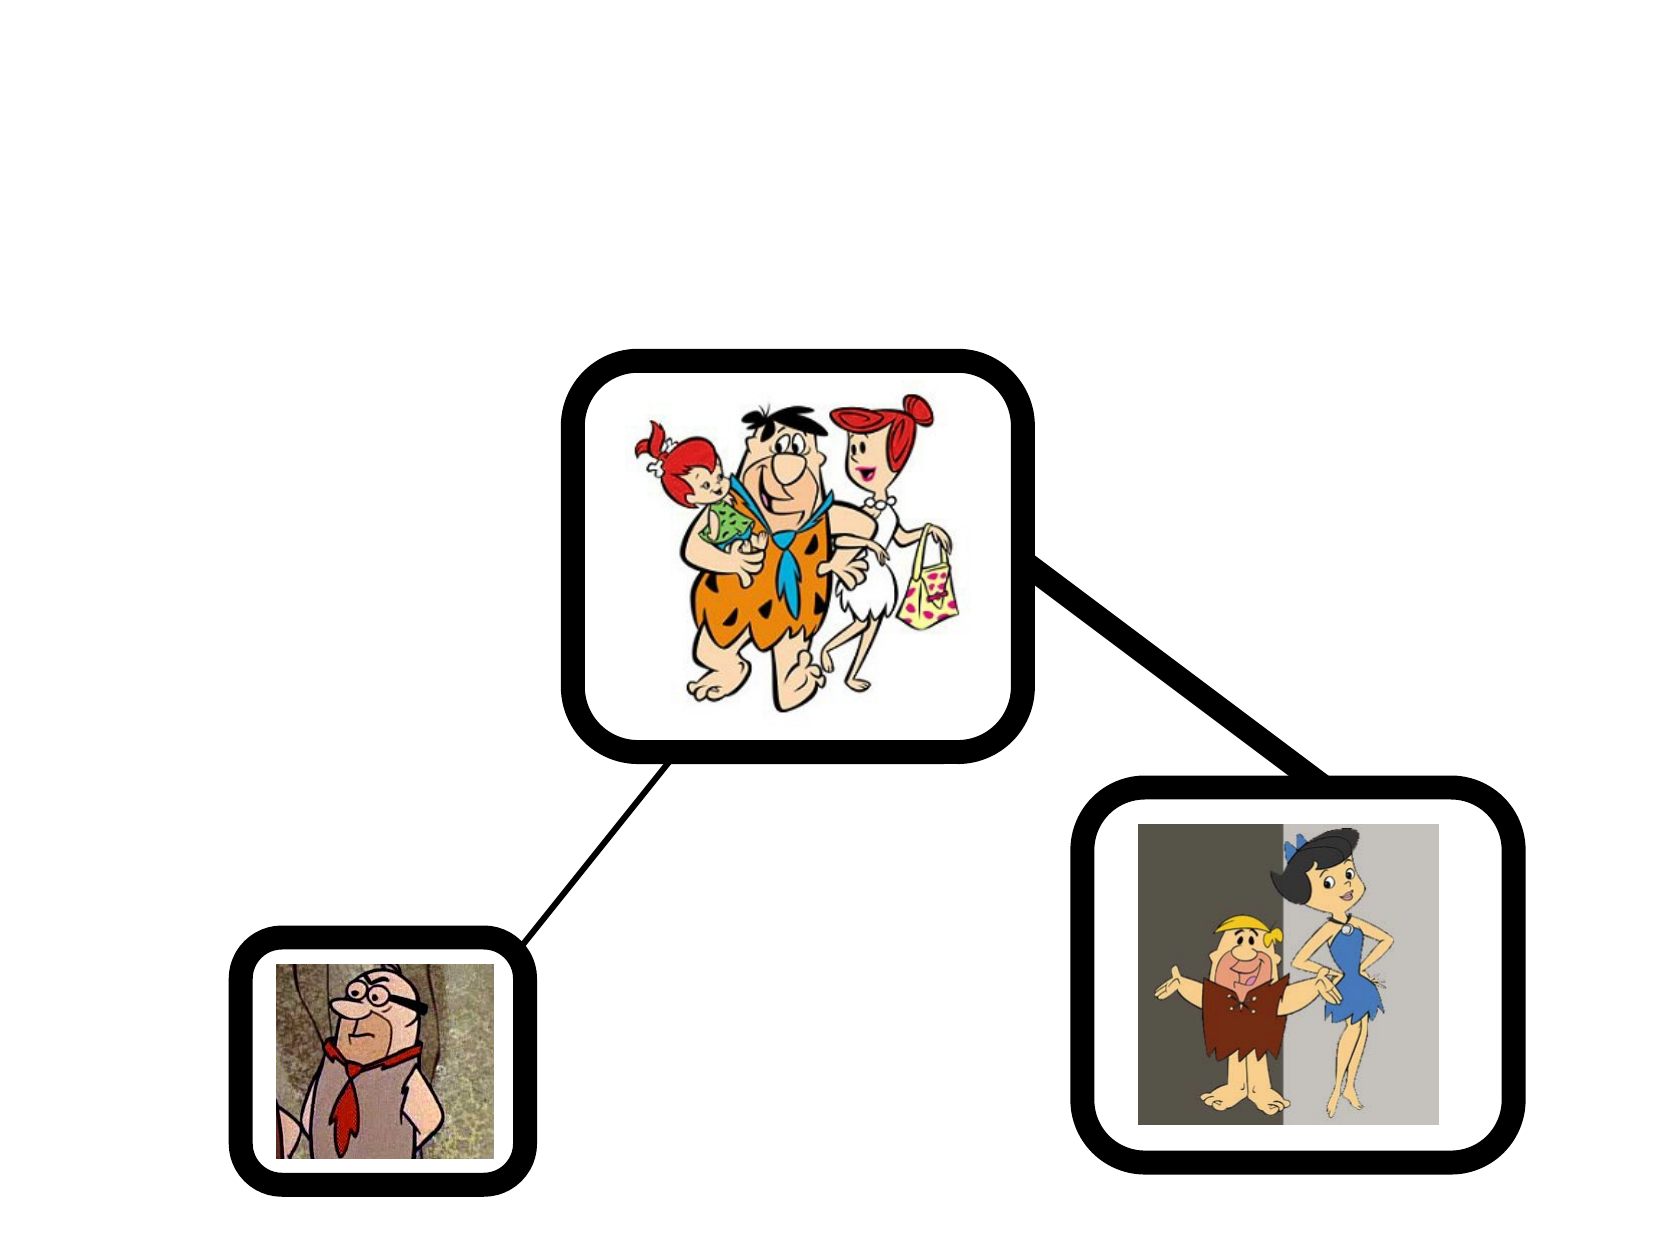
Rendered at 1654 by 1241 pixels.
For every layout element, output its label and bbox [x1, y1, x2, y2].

picture [276, 964, 494, 1159]
text_box [1082, 787, 1514, 1163]
text_box [572, 360, 1023, 753]
picture [625, 380, 978, 727]
picture [1138, 824, 1439, 1126]
text_box [240, 937, 526, 1185]
